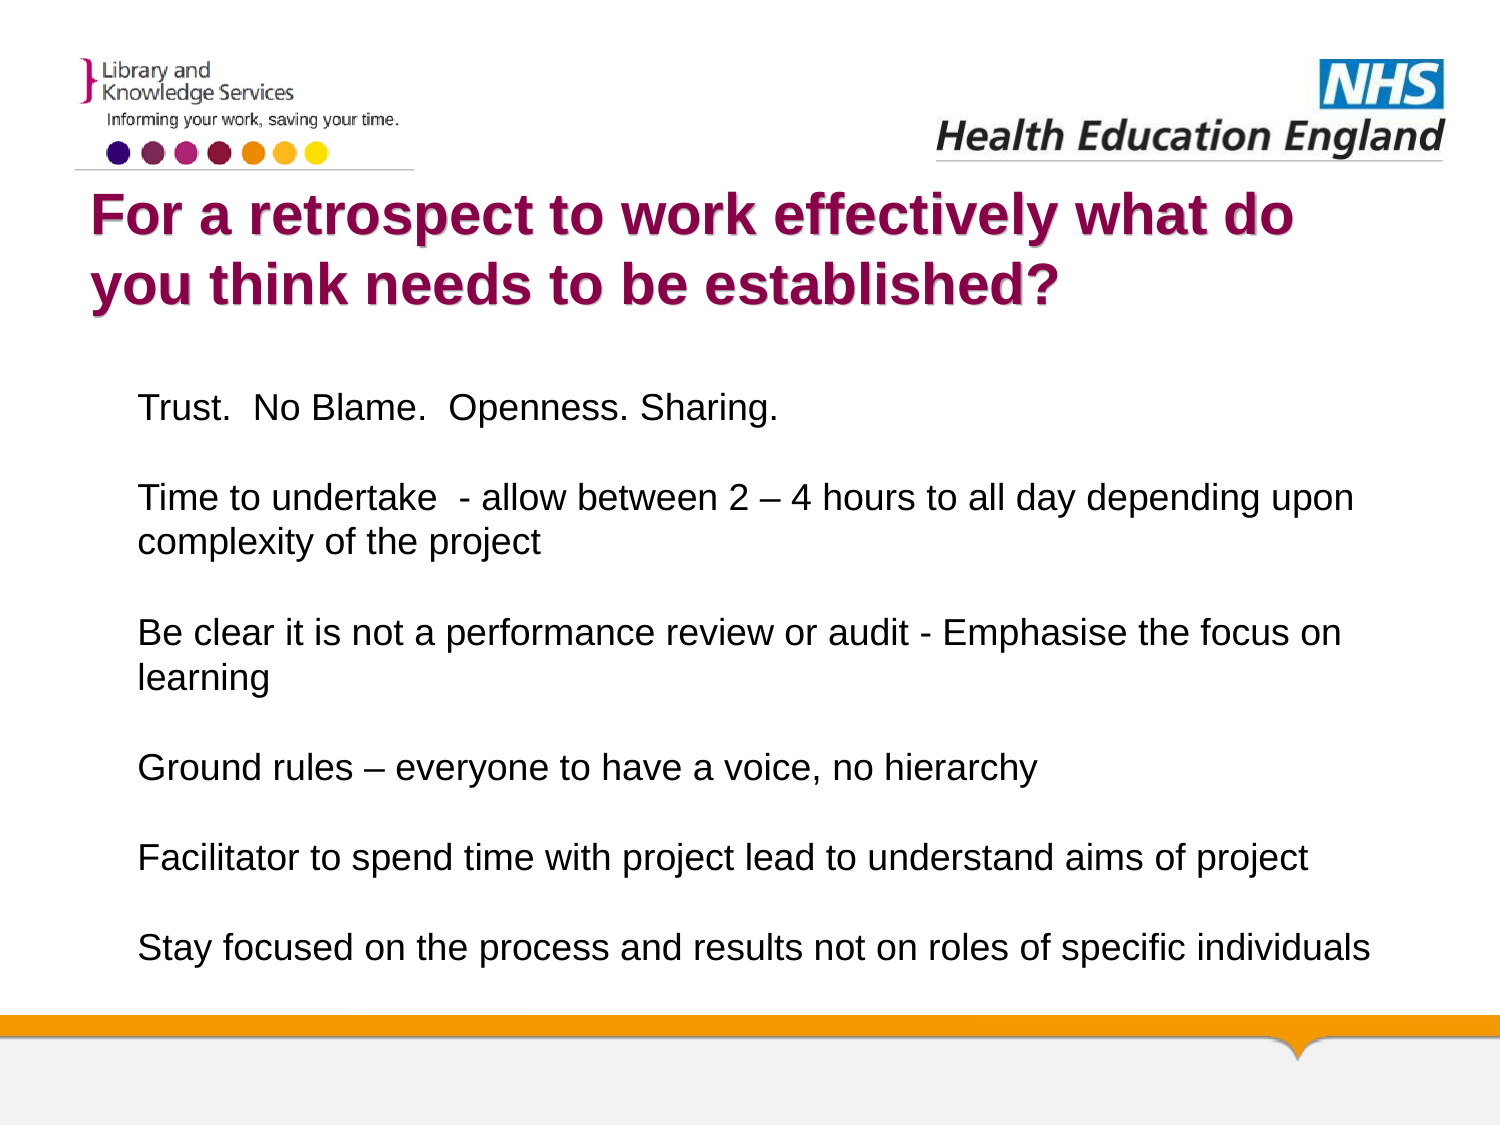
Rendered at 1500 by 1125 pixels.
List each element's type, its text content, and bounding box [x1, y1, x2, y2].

picture [75, 54, 416, 169]
text_box Trust. No Blame. Openness. Sharing. Time to undertake - allow between 2 – 4 hours to all day depending upon complexity of the project Be clear it is not a performance review or audit - Emphasise the focus on learning Ground rules – everyone to have a voice, no hierarchy Facilitator to spend time with project lead to understand aims of project Stay focused on the process and results not on roles of specific individuals [122, 374, 1456, 981]
title For a retrospect to work effectively what do you think needs to be established? [75, 215, 1351, 328]
